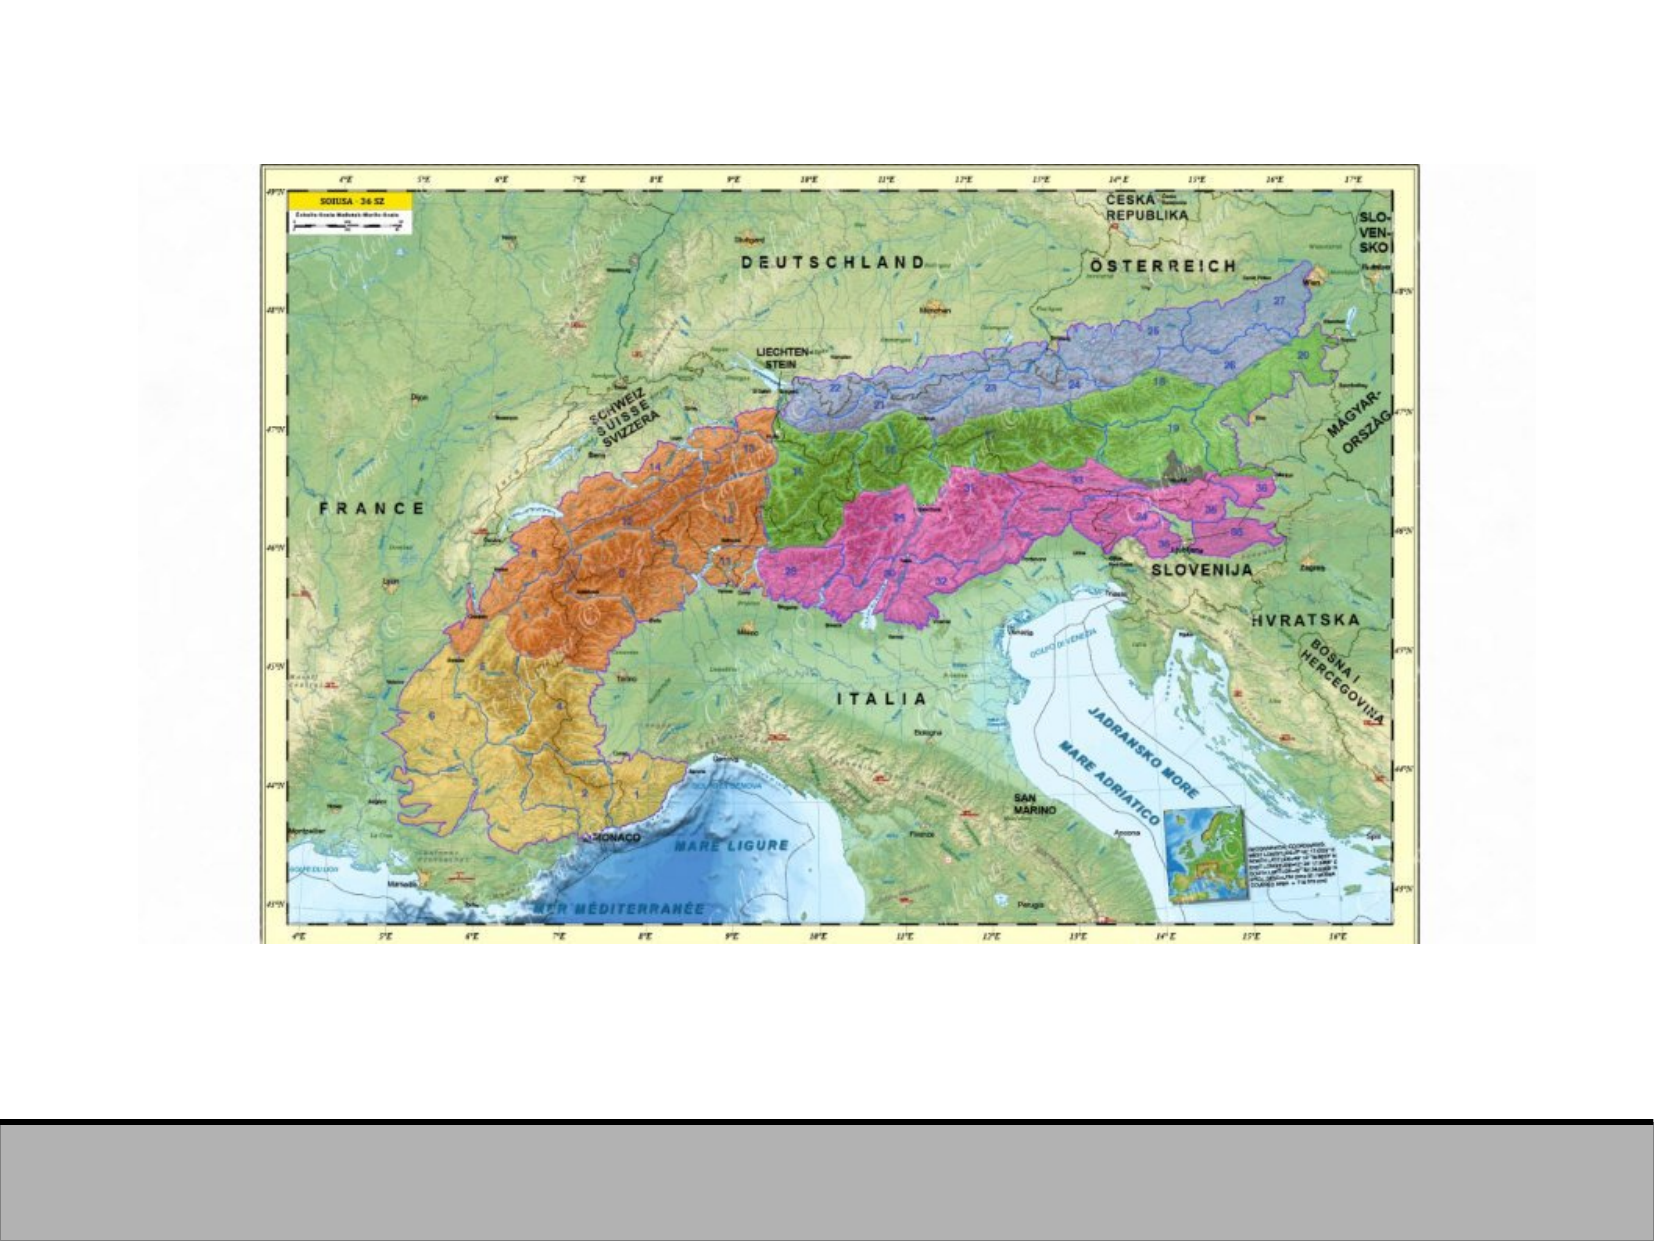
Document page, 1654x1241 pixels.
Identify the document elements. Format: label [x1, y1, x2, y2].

text_box [0, 1125, 1654, 1241]
picture [138, 164, 1536, 944]
